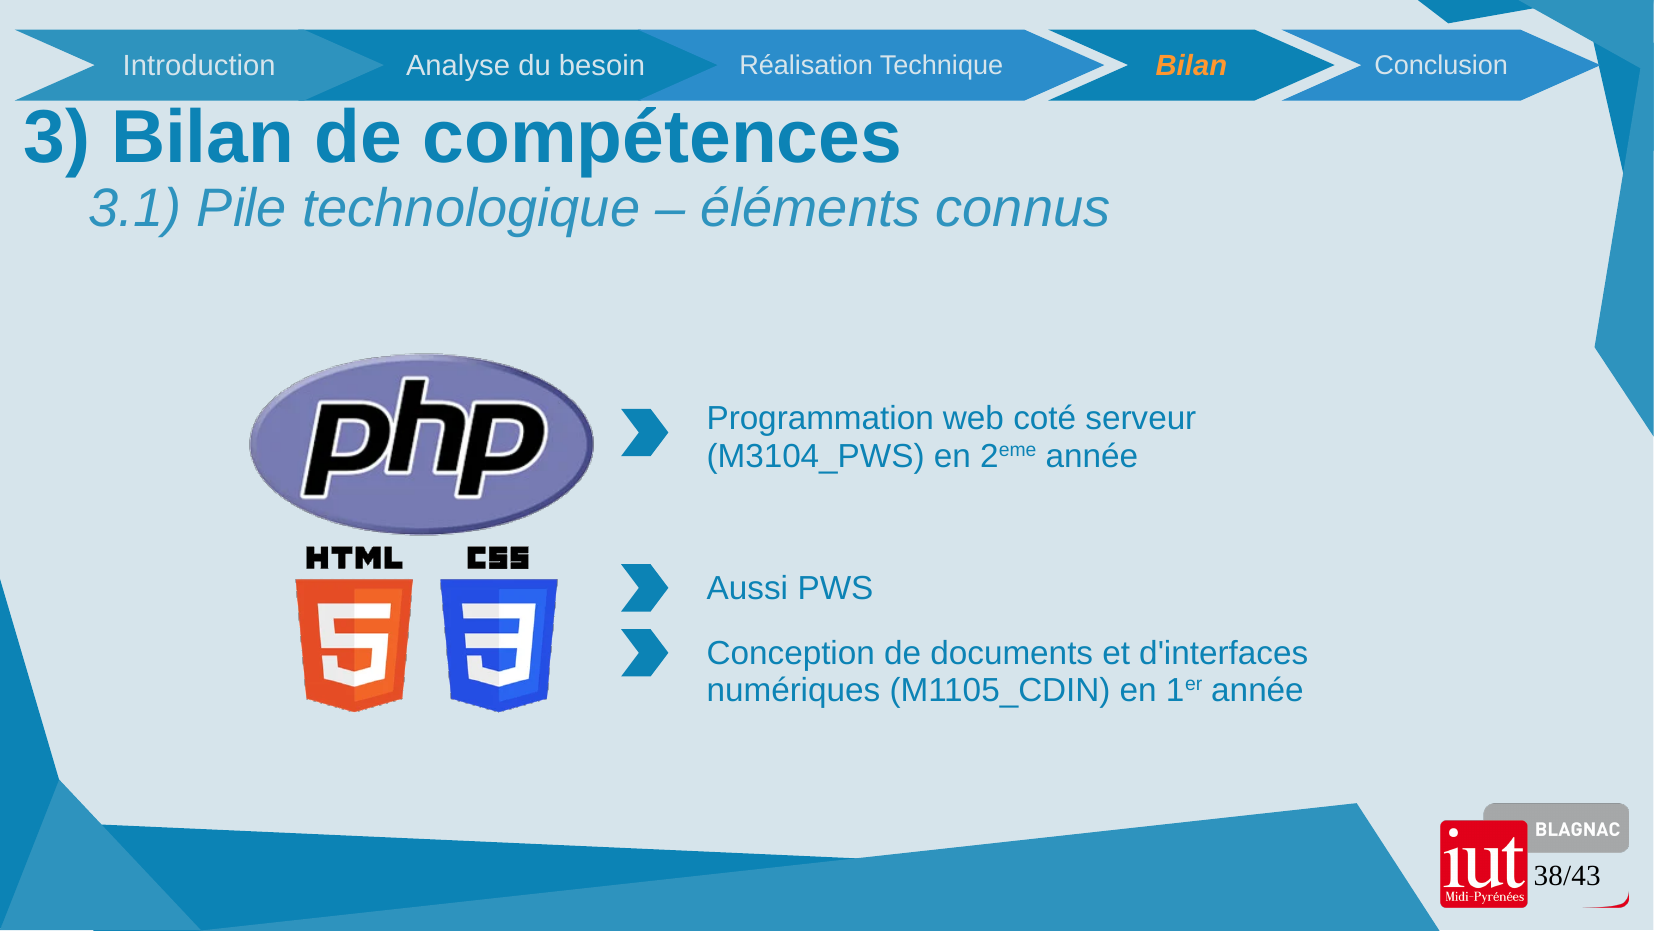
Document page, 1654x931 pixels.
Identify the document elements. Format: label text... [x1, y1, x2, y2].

text_box Réalisation Technique [637, 29, 1105, 94]
picture [241, 337, 610, 723]
title 3.1) Pile technologique – éléments connus [88, 177, 1388, 238]
text_box Conclusion [1281, 29, 1601, 101]
picture [1440, 803, 1629, 908]
text_box [621, 564, 669, 612]
text_box Introduction [14, 29, 384, 94]
text_box [621, 629, 669, 677]
text_box Conception de documents et d'interfaces numériques (M1105_CDIN) en 1er année [691, 626, 1413, 718]
text_box Bilan [1048, 29, 1335, 94]
title 3) Bilan de compétences [23, 94, 1512, 179]
text_box Programmation web coté serveur (M3104_PWS) en 2eme année [691, 392, 1413, 482]
text_box [621, 408, 669, 457]
text_box Analyse du besoin [305, 29, 715, 94]
text_box Aussi PWS [691, 561, 1413, 614]
